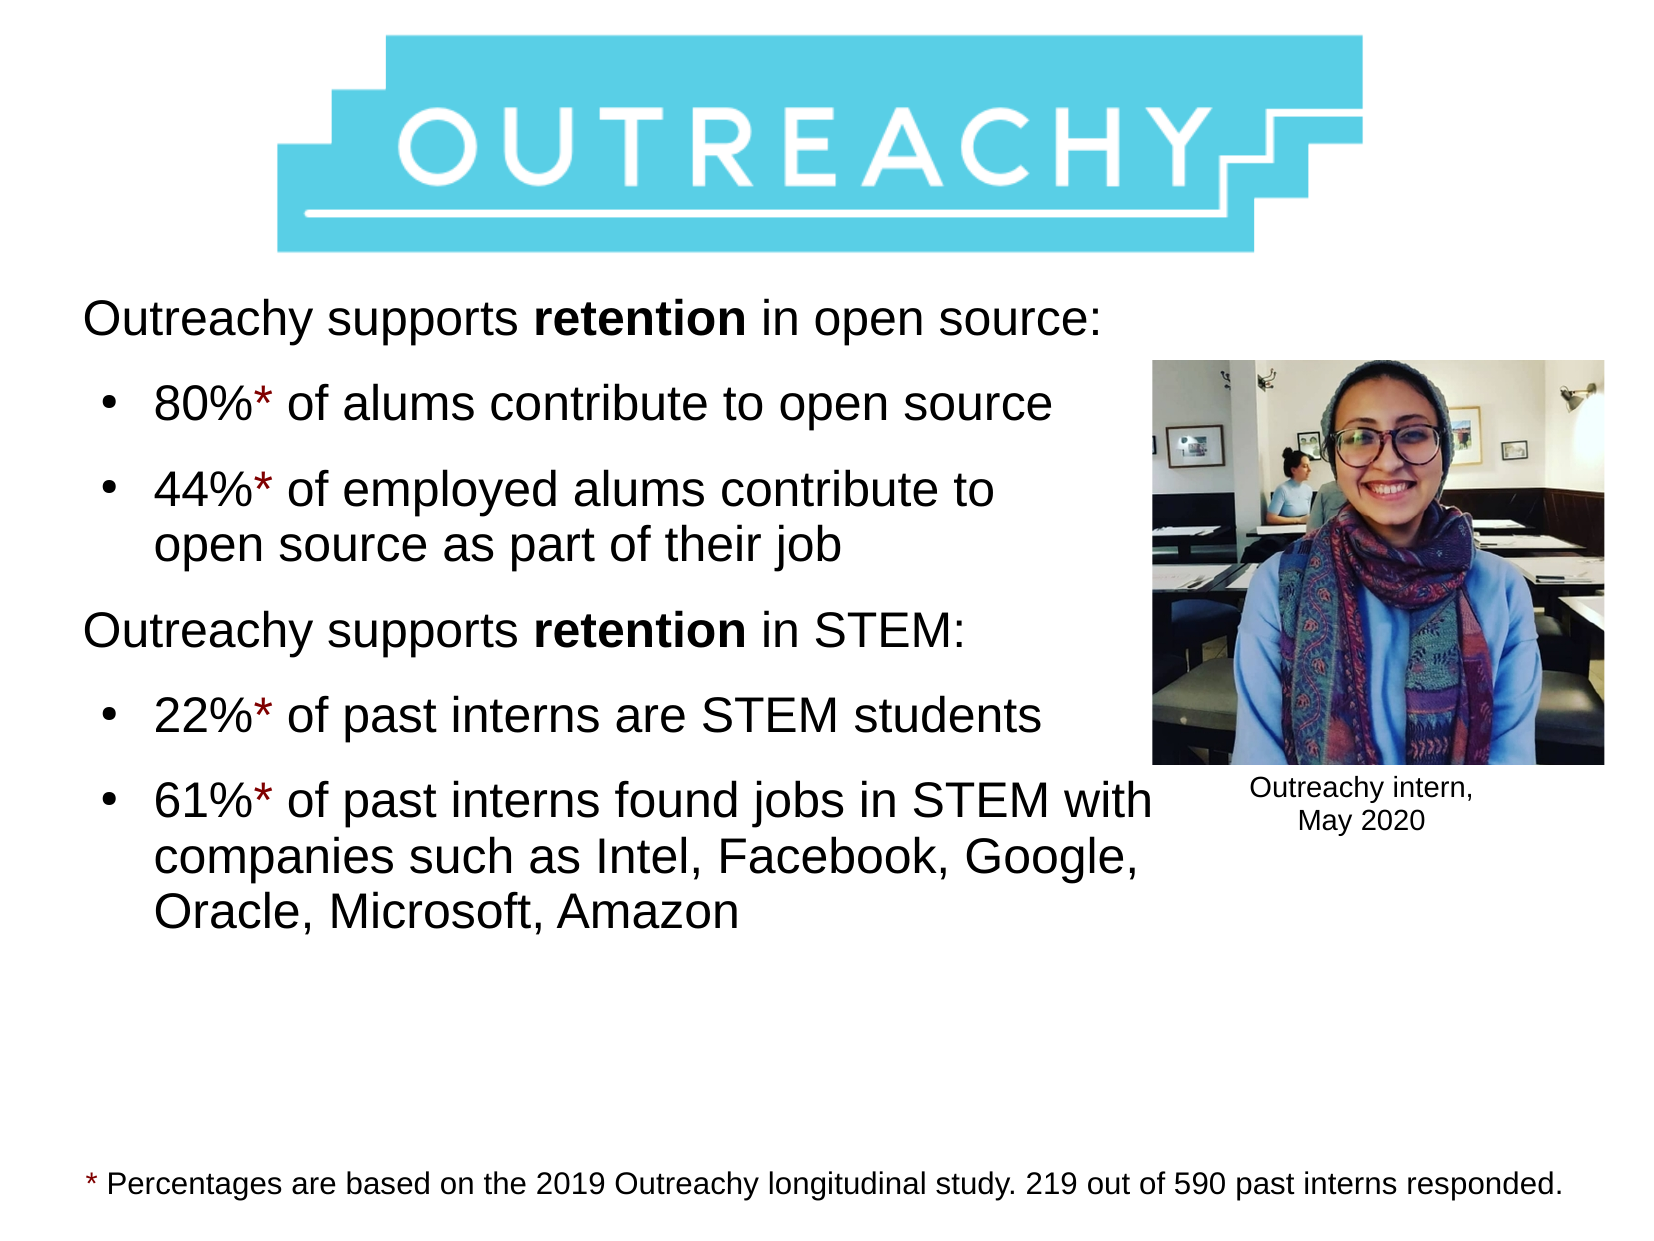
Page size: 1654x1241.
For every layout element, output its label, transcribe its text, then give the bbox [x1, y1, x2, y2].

picture [206, 15, 1447, 270]
text_box * Percentages are based on the 2019 Outreachy longitudinal study. 219 out of 590 past interns responded. [70, 1158, 1606, 1211]
picture [1152, 360, 1605, 766]
list Outreachy supports retention in open source: 80%* of alums contribute to open source 44%* of employed alums contribute to open source as part of their job Outreachy supports retention in STEM: 22%* of past interns are STEM students 61%* of past interns found jobs in STEM with companies such as Intel, Facebook, Google, Oracle, Microsoft, Amazon [82, 290, 1276, 1111]
text_box Outreachy intern, May 2020 [1151, 764, 1572, 845]
